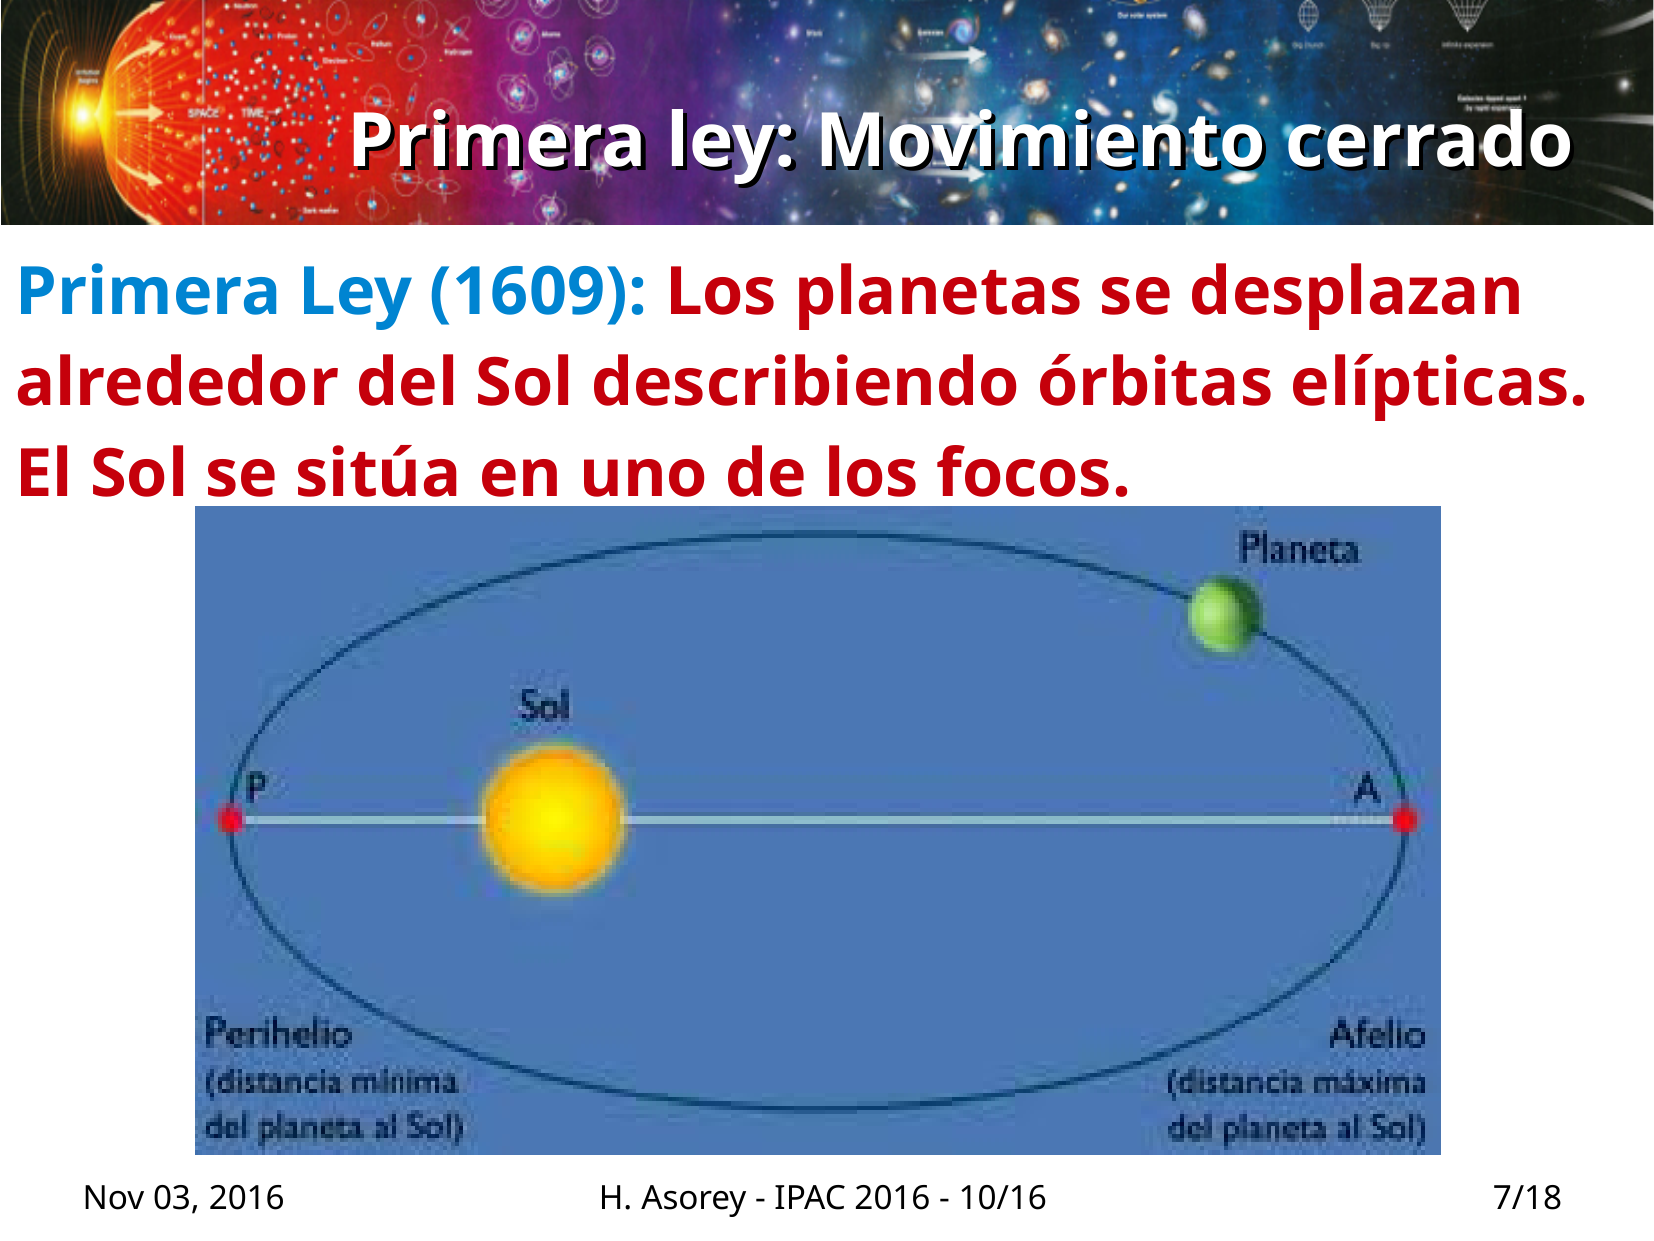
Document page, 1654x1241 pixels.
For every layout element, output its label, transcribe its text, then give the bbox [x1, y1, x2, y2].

title Primera ley: Movimiento cerrado [86, 49, 1576, 226]
picture [195, 506, 1441, 1156]
text_box Primera Ley (1609): Los planetas se desplazan alrededor del Sol describiendo órbitas elípticas. El Sol se sitúa en uno de los focos. [0, 236, 1654, 496]
picture [1, 0, 1654, 225]
